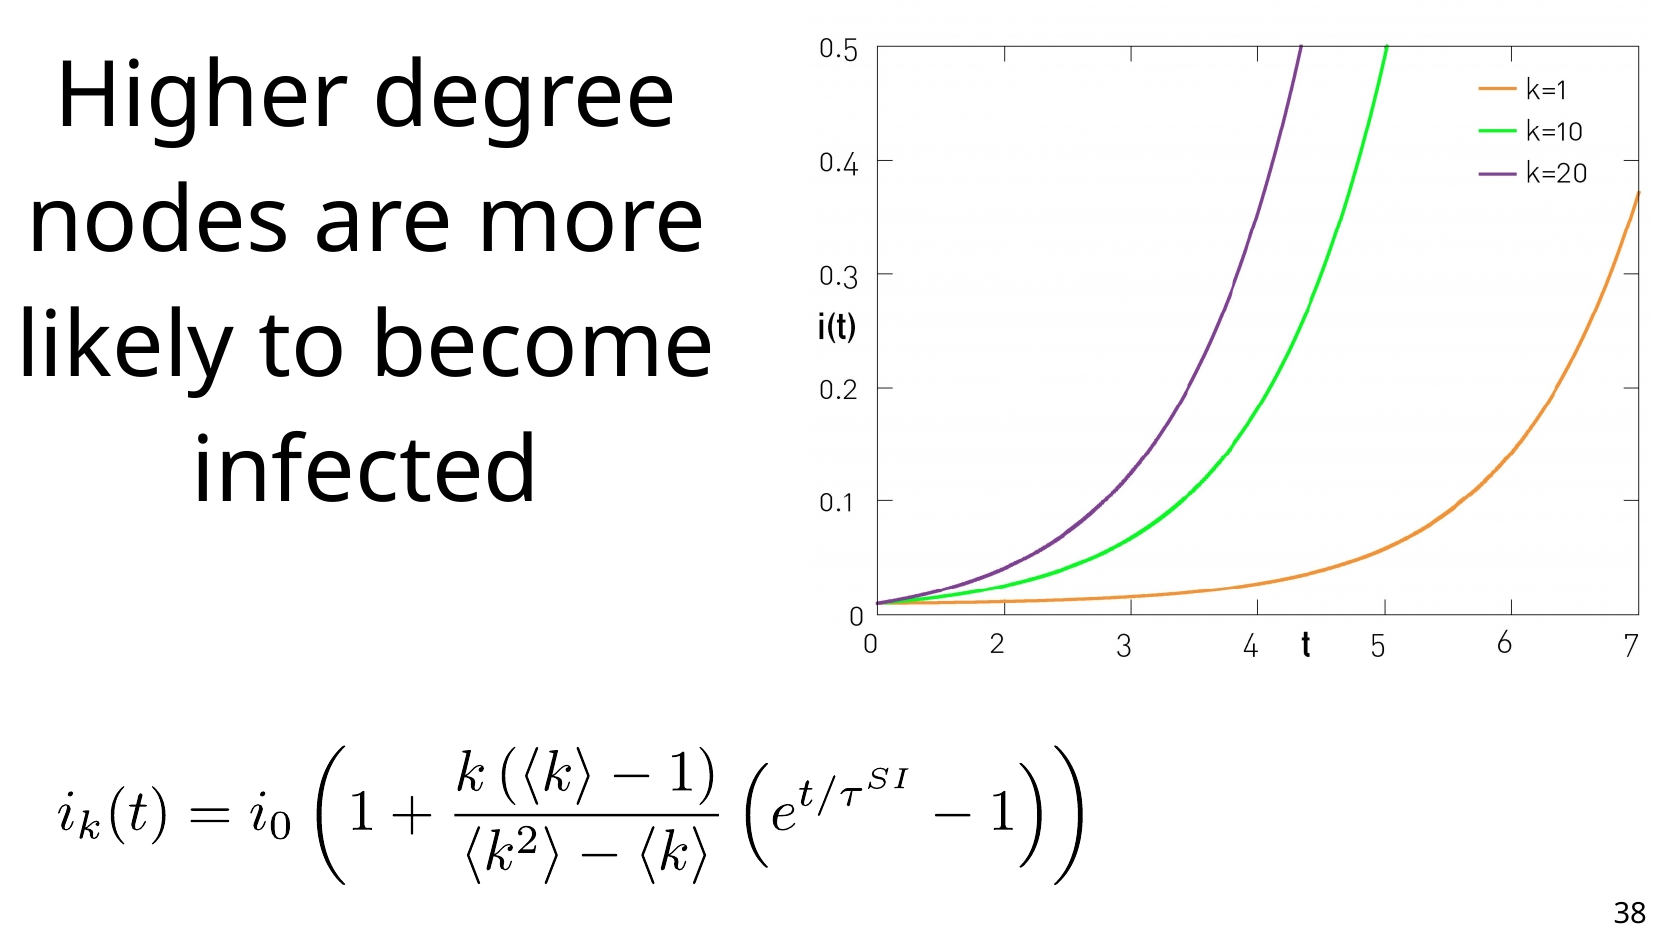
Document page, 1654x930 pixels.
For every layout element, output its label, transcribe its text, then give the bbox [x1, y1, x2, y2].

text_box [56, 745, 1096, 886]
picture [808, 1, 1654, 661]
title Higher degree nodes are more likely to become infected [0, 0, 736, 571]
